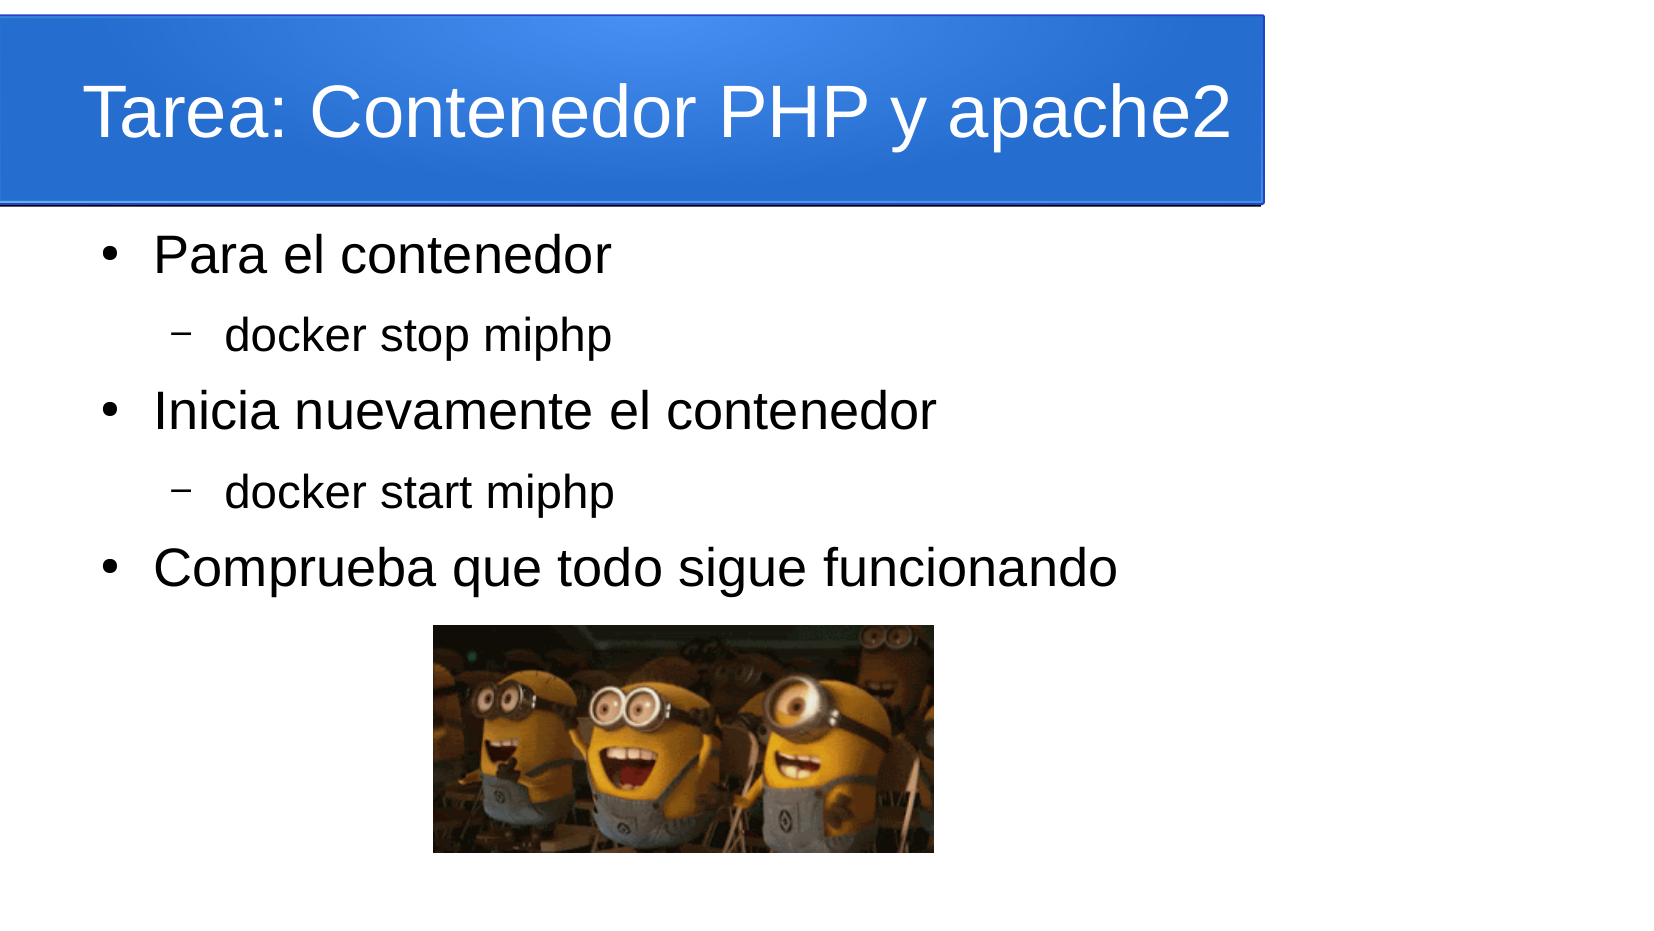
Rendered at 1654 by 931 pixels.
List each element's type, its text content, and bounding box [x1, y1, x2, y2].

list Para el contenedor docker stop miphp Inicia nuevamente el contenedor docker start miphp Comprueba que todo sigue funcionando [82, 224, 1571, 764]
picture [433, 625, 934, 853]
title Tarea: Contenedor PHP y apache2 [82, 29, 1235, 196]
